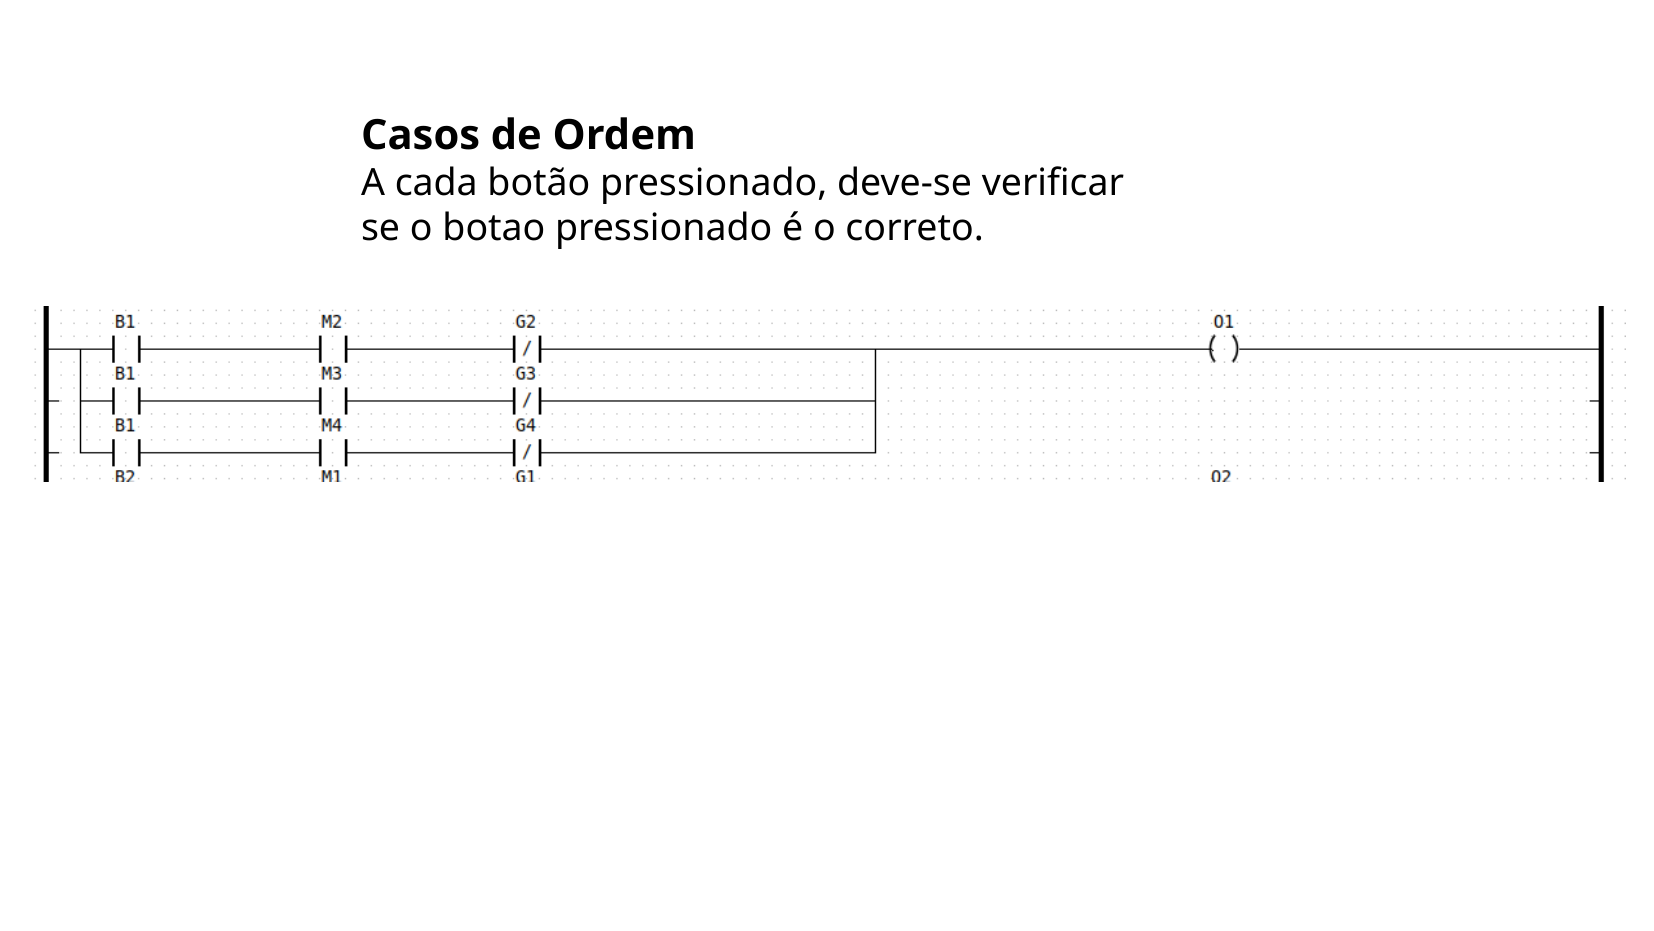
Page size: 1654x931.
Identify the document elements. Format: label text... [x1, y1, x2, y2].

text_box Casos de Ordem A cada botão pressionado, deve-se verificar se o botao pressionado é o correto. [346, 0, 1173, 255]
picture [27, 306, 1626, 482]
